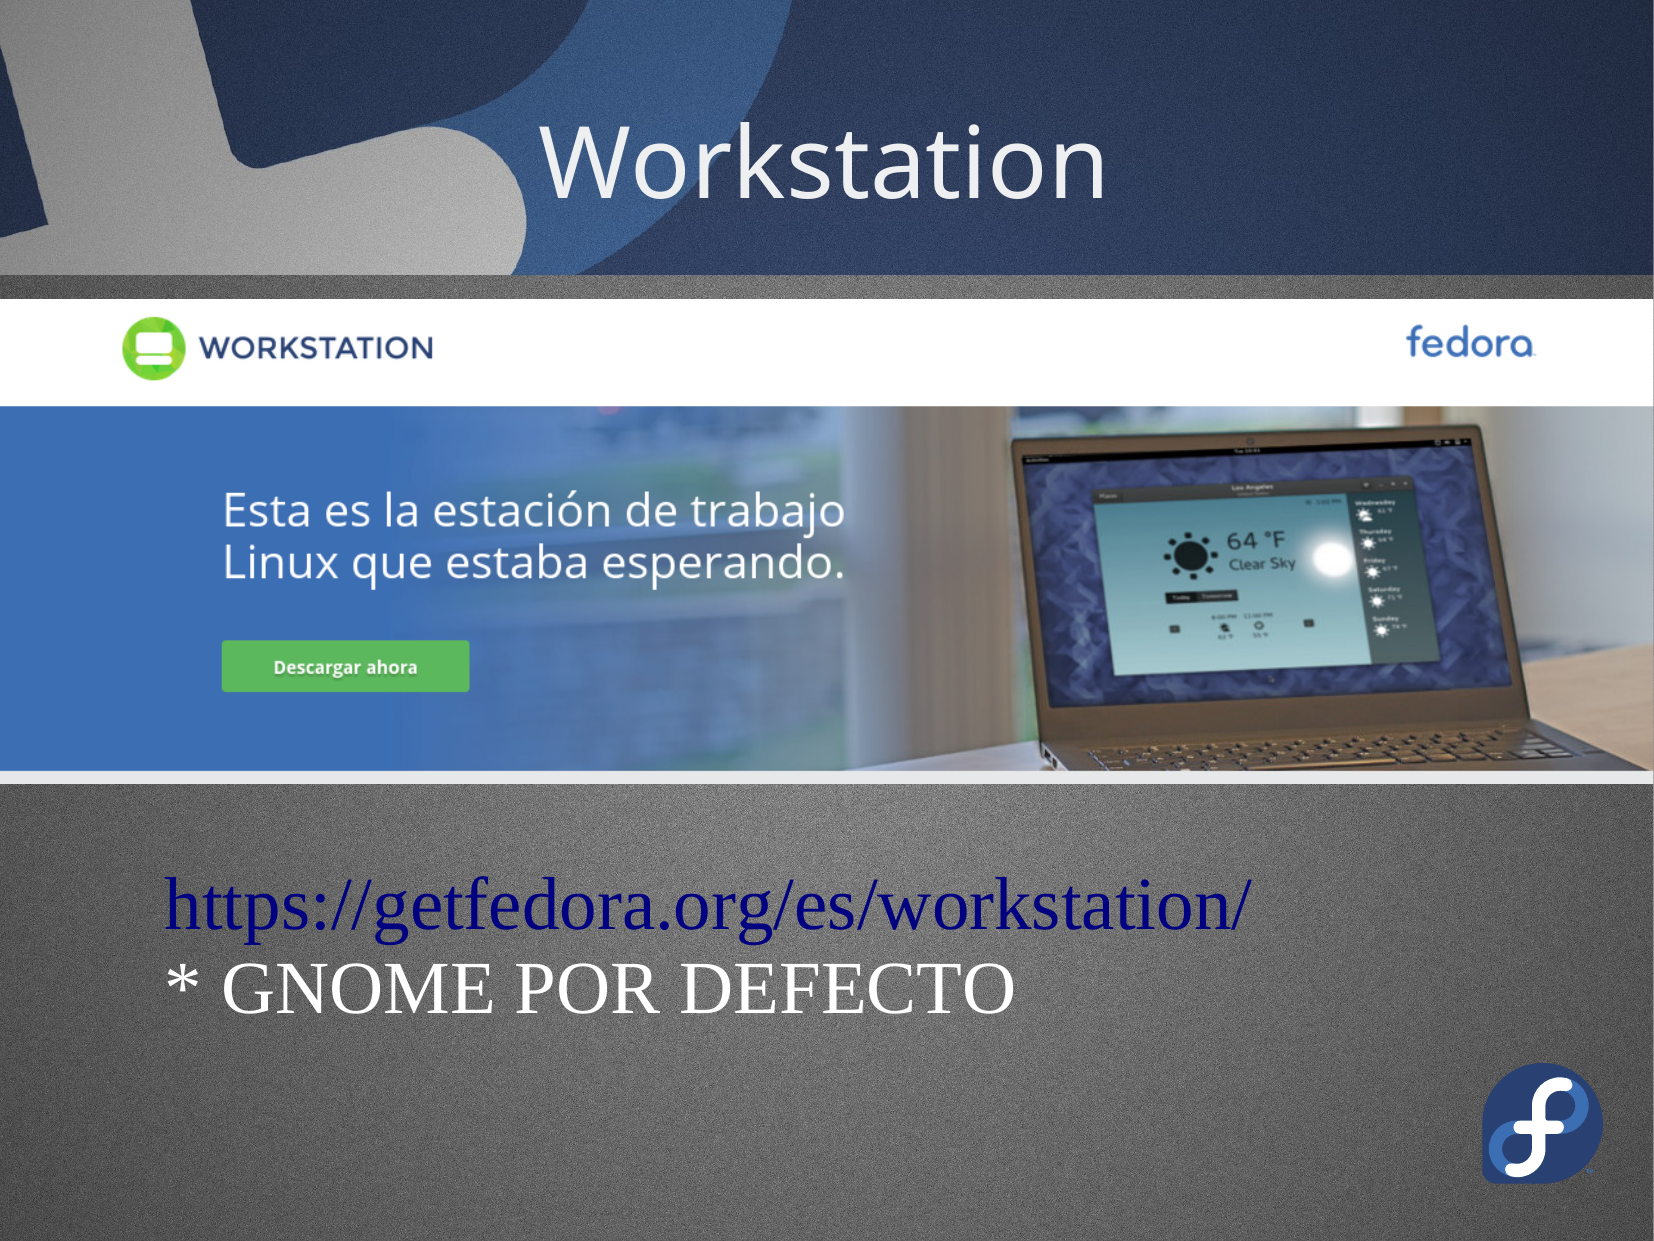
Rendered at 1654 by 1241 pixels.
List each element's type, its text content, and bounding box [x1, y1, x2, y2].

picture [0, 0, 1654, 1241]
text_box Workstation [86, 59, 1563, 266]
text_box https://getfedora.org/es/workstation/ * GNOME POR DEFECTO [150, 855, 1490, 1044]
